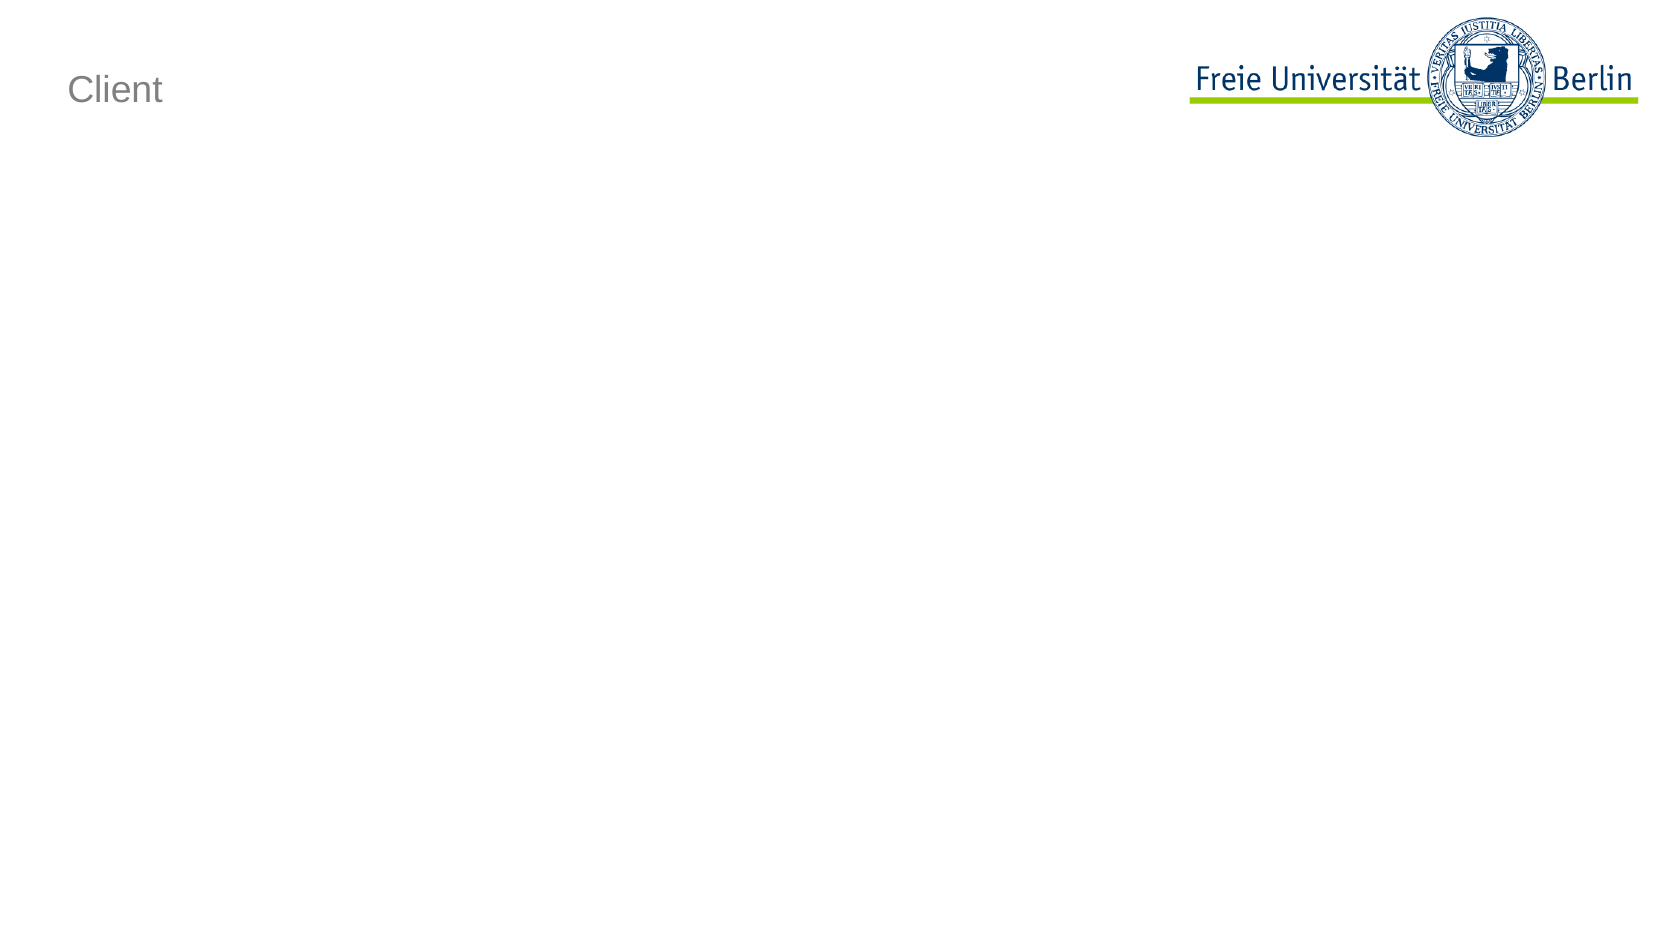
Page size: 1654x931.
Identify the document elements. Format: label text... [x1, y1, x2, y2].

picture [1185, 11, 1642, 142]
text_box Client [52, 61, 178, 119]
